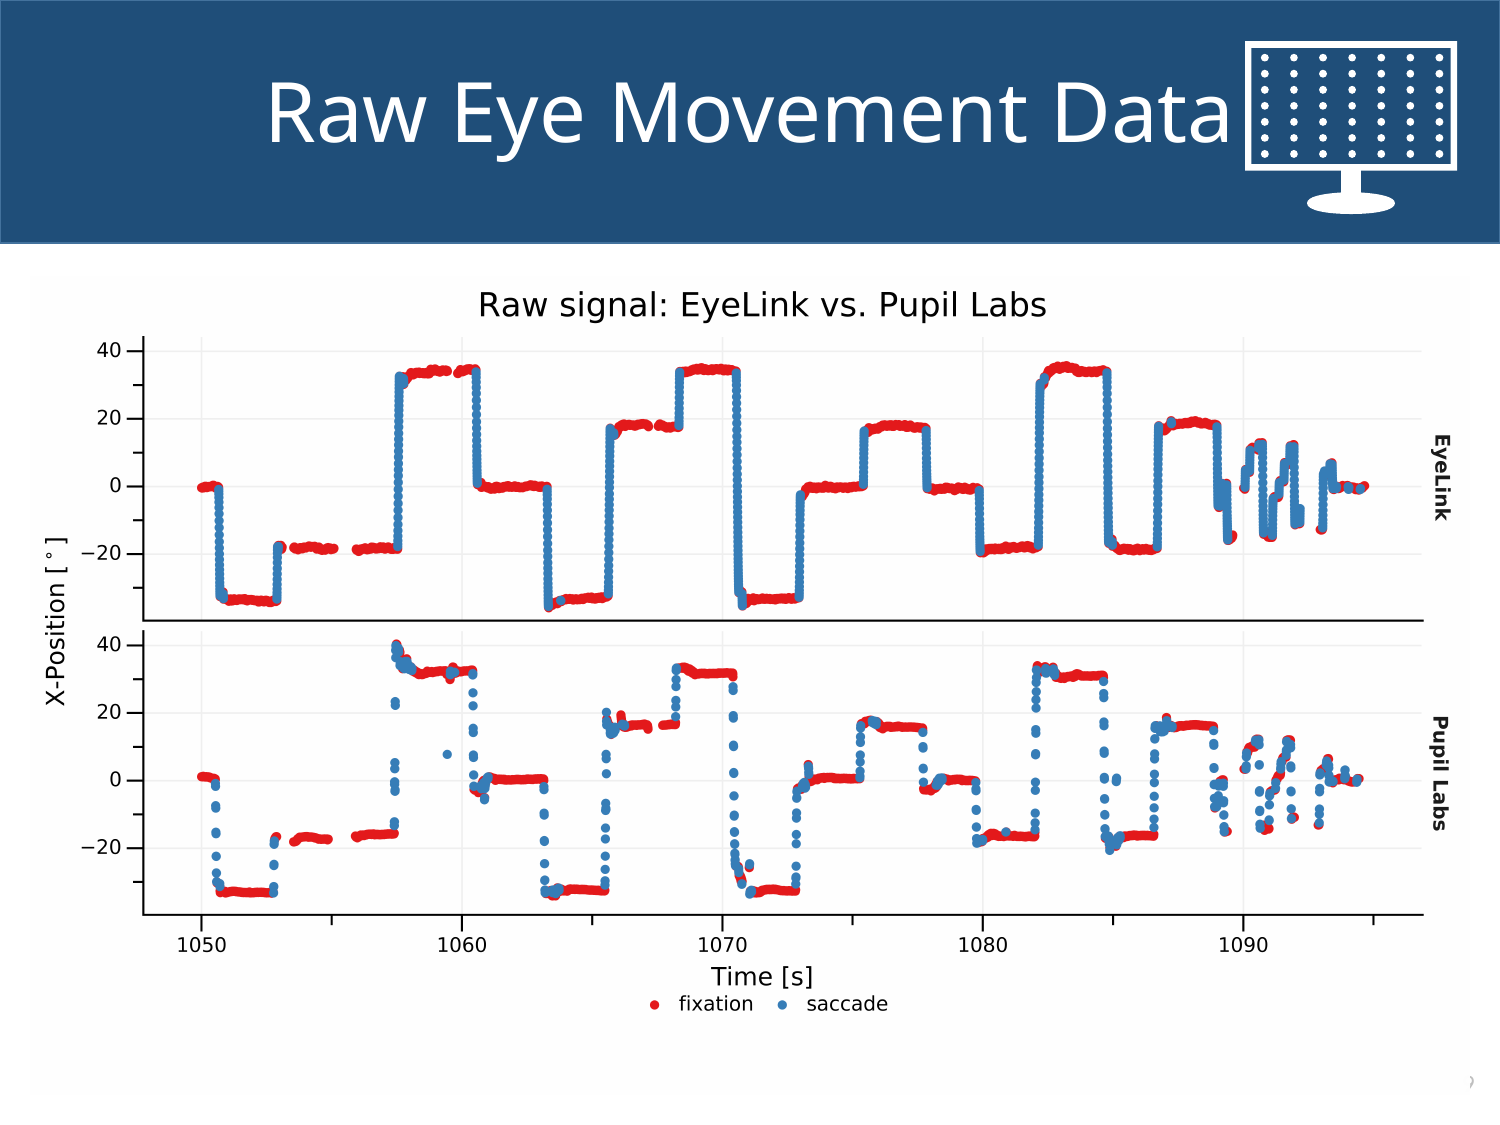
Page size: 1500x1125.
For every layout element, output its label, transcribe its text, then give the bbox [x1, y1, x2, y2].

picture [1245, 29, 1458, 215]
picture [30, 276, 1470, 1096]
title Raw Eye Movement Data [103, 62, 1245, 168]
